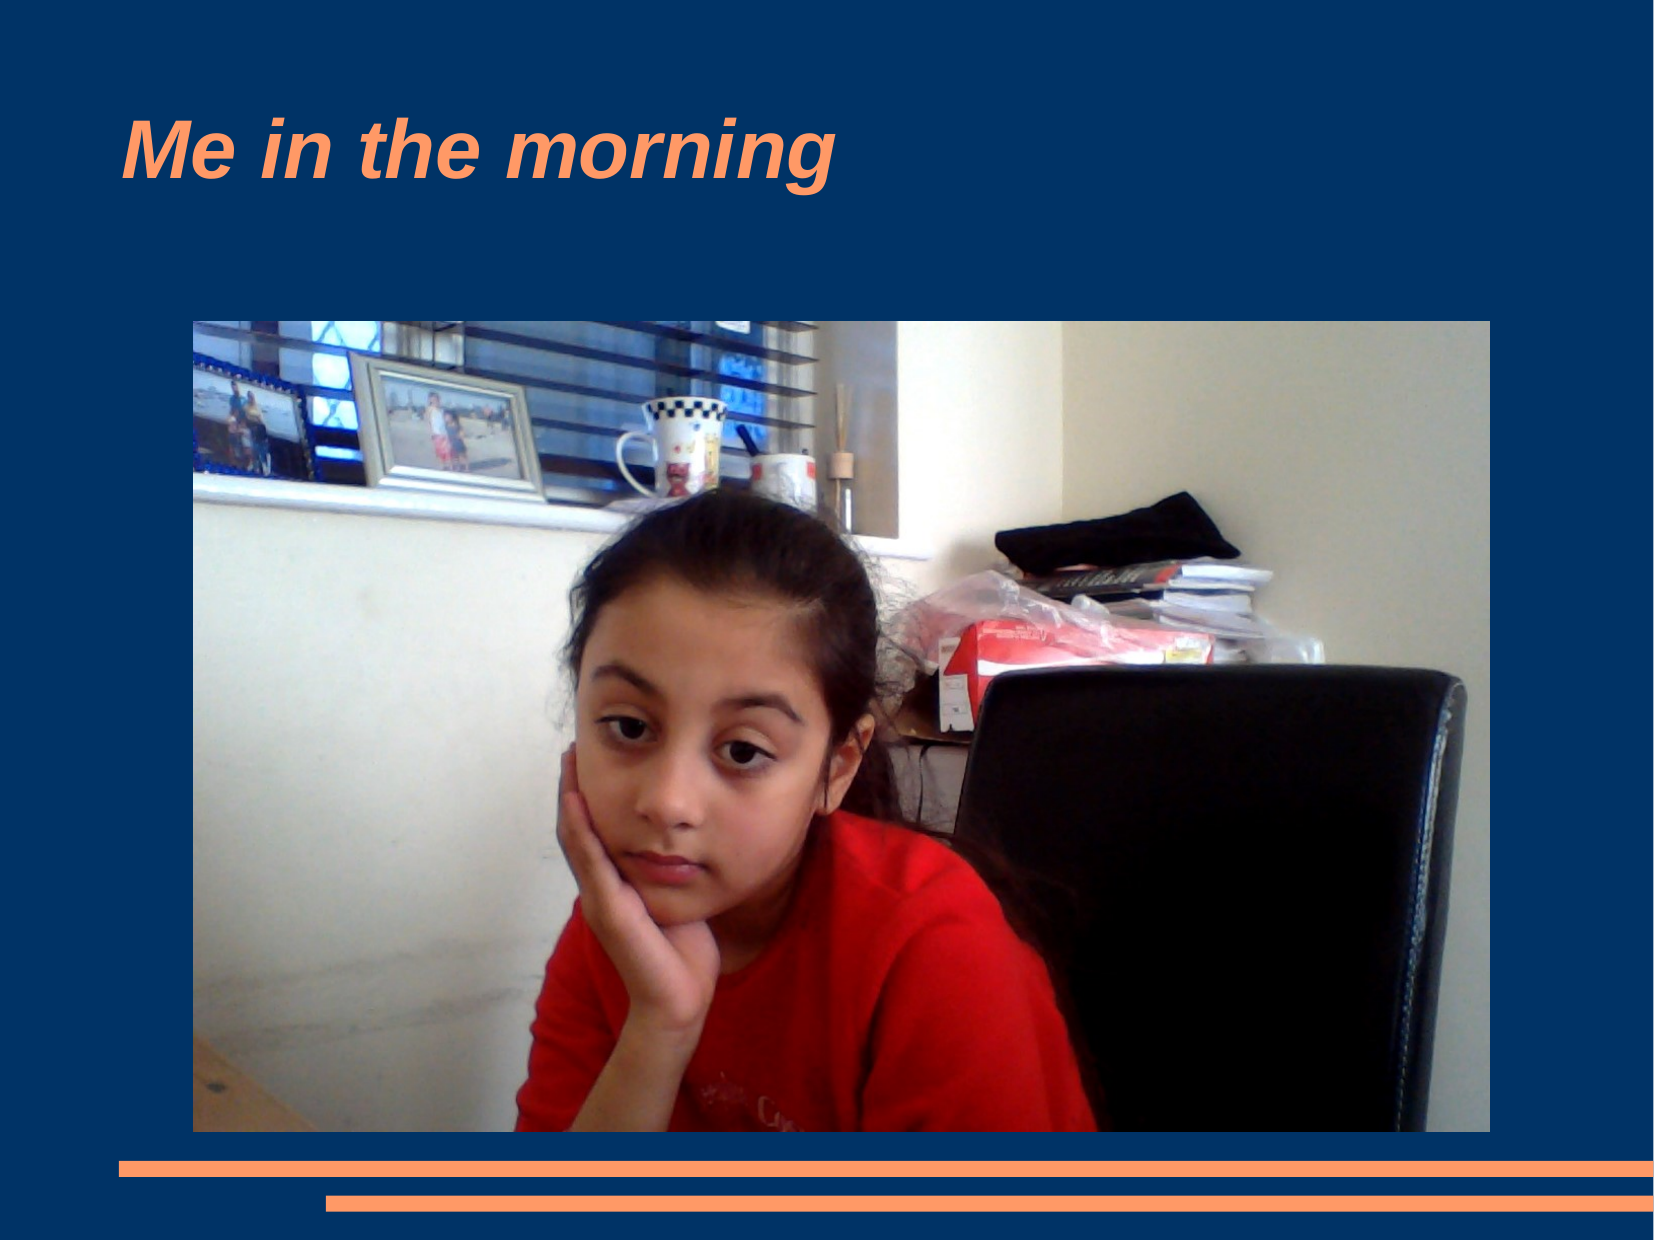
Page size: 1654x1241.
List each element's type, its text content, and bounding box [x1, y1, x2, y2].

picture [193, 321, 1490, 1132]
title Me in the morning [121, 46, 1534, 254]
